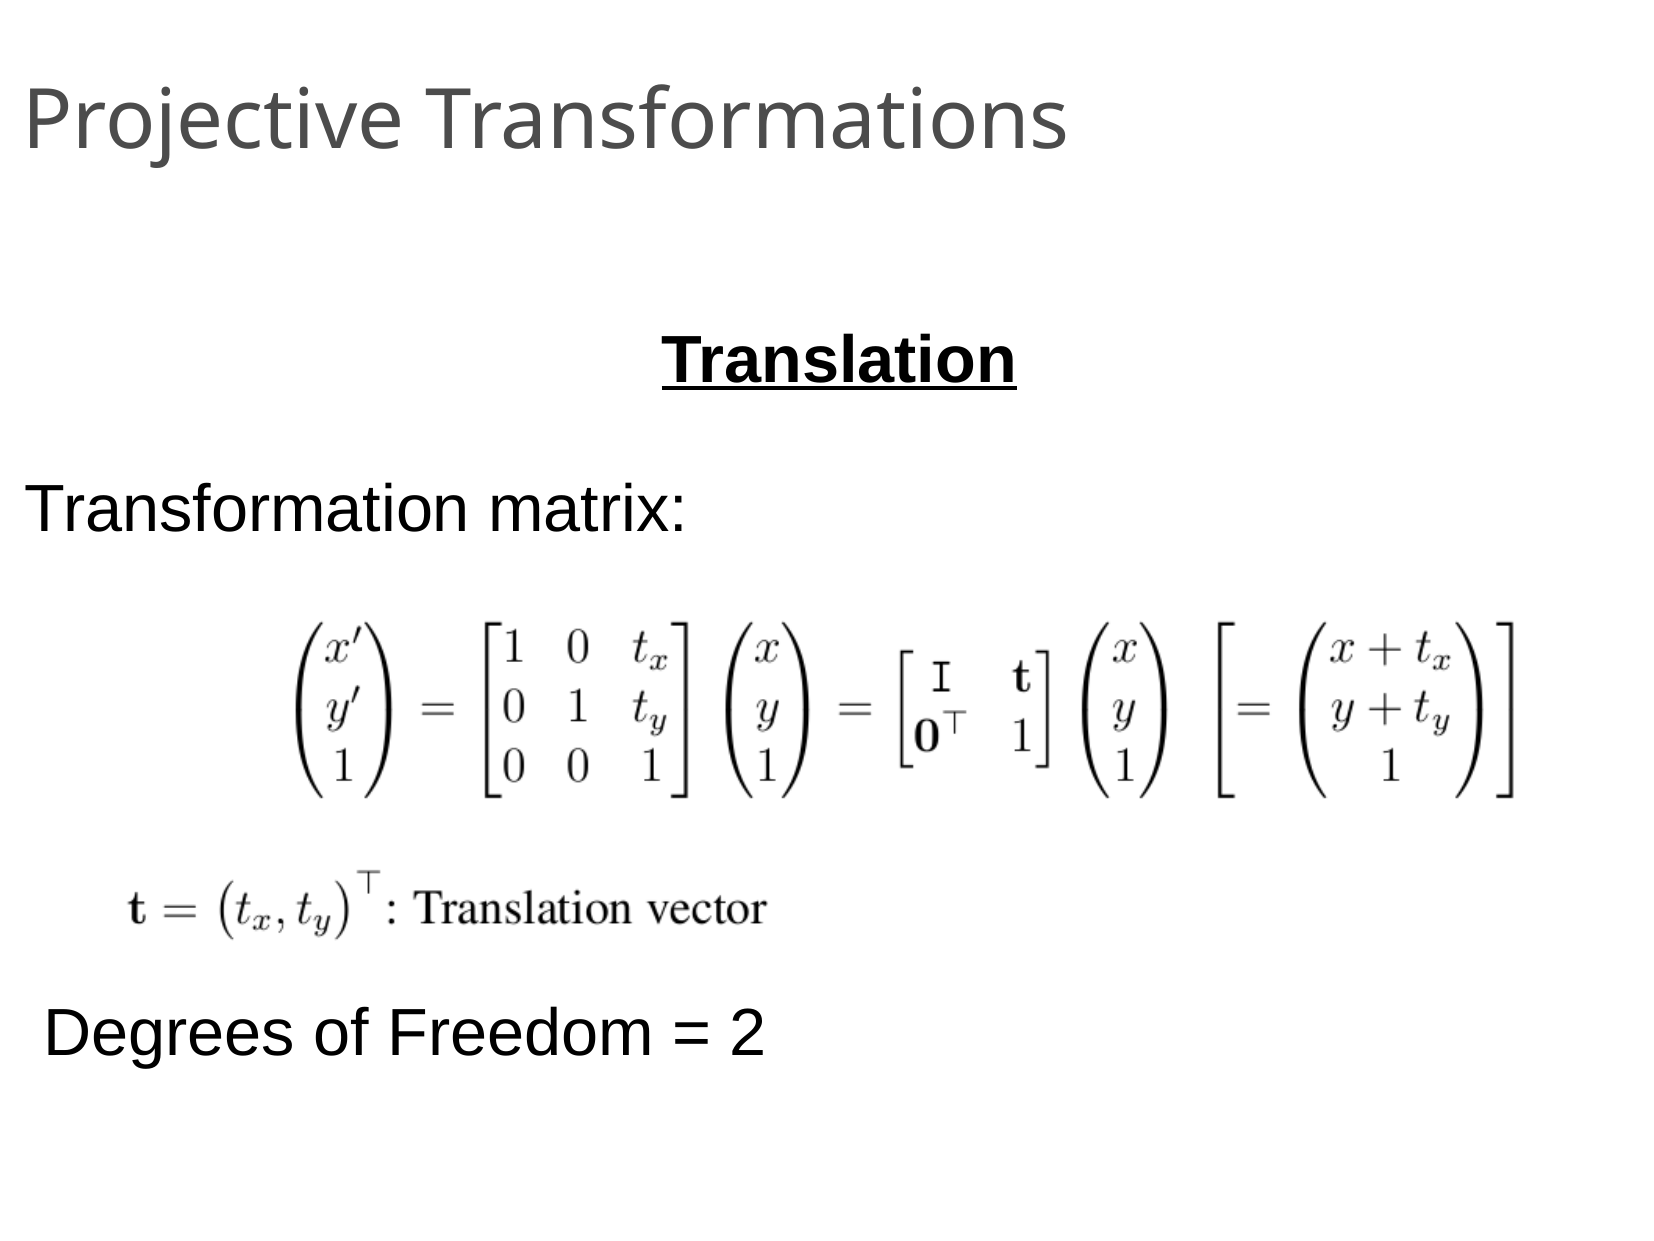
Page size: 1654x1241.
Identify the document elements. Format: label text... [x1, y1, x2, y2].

title Projective Transformations [22, 26, 1654, 205]
subtitle Translation Transformation matrix: Degrees of Freedom = 2 [25, 233, 1654, 1158]
picture [121, 604, 1523, 955]
